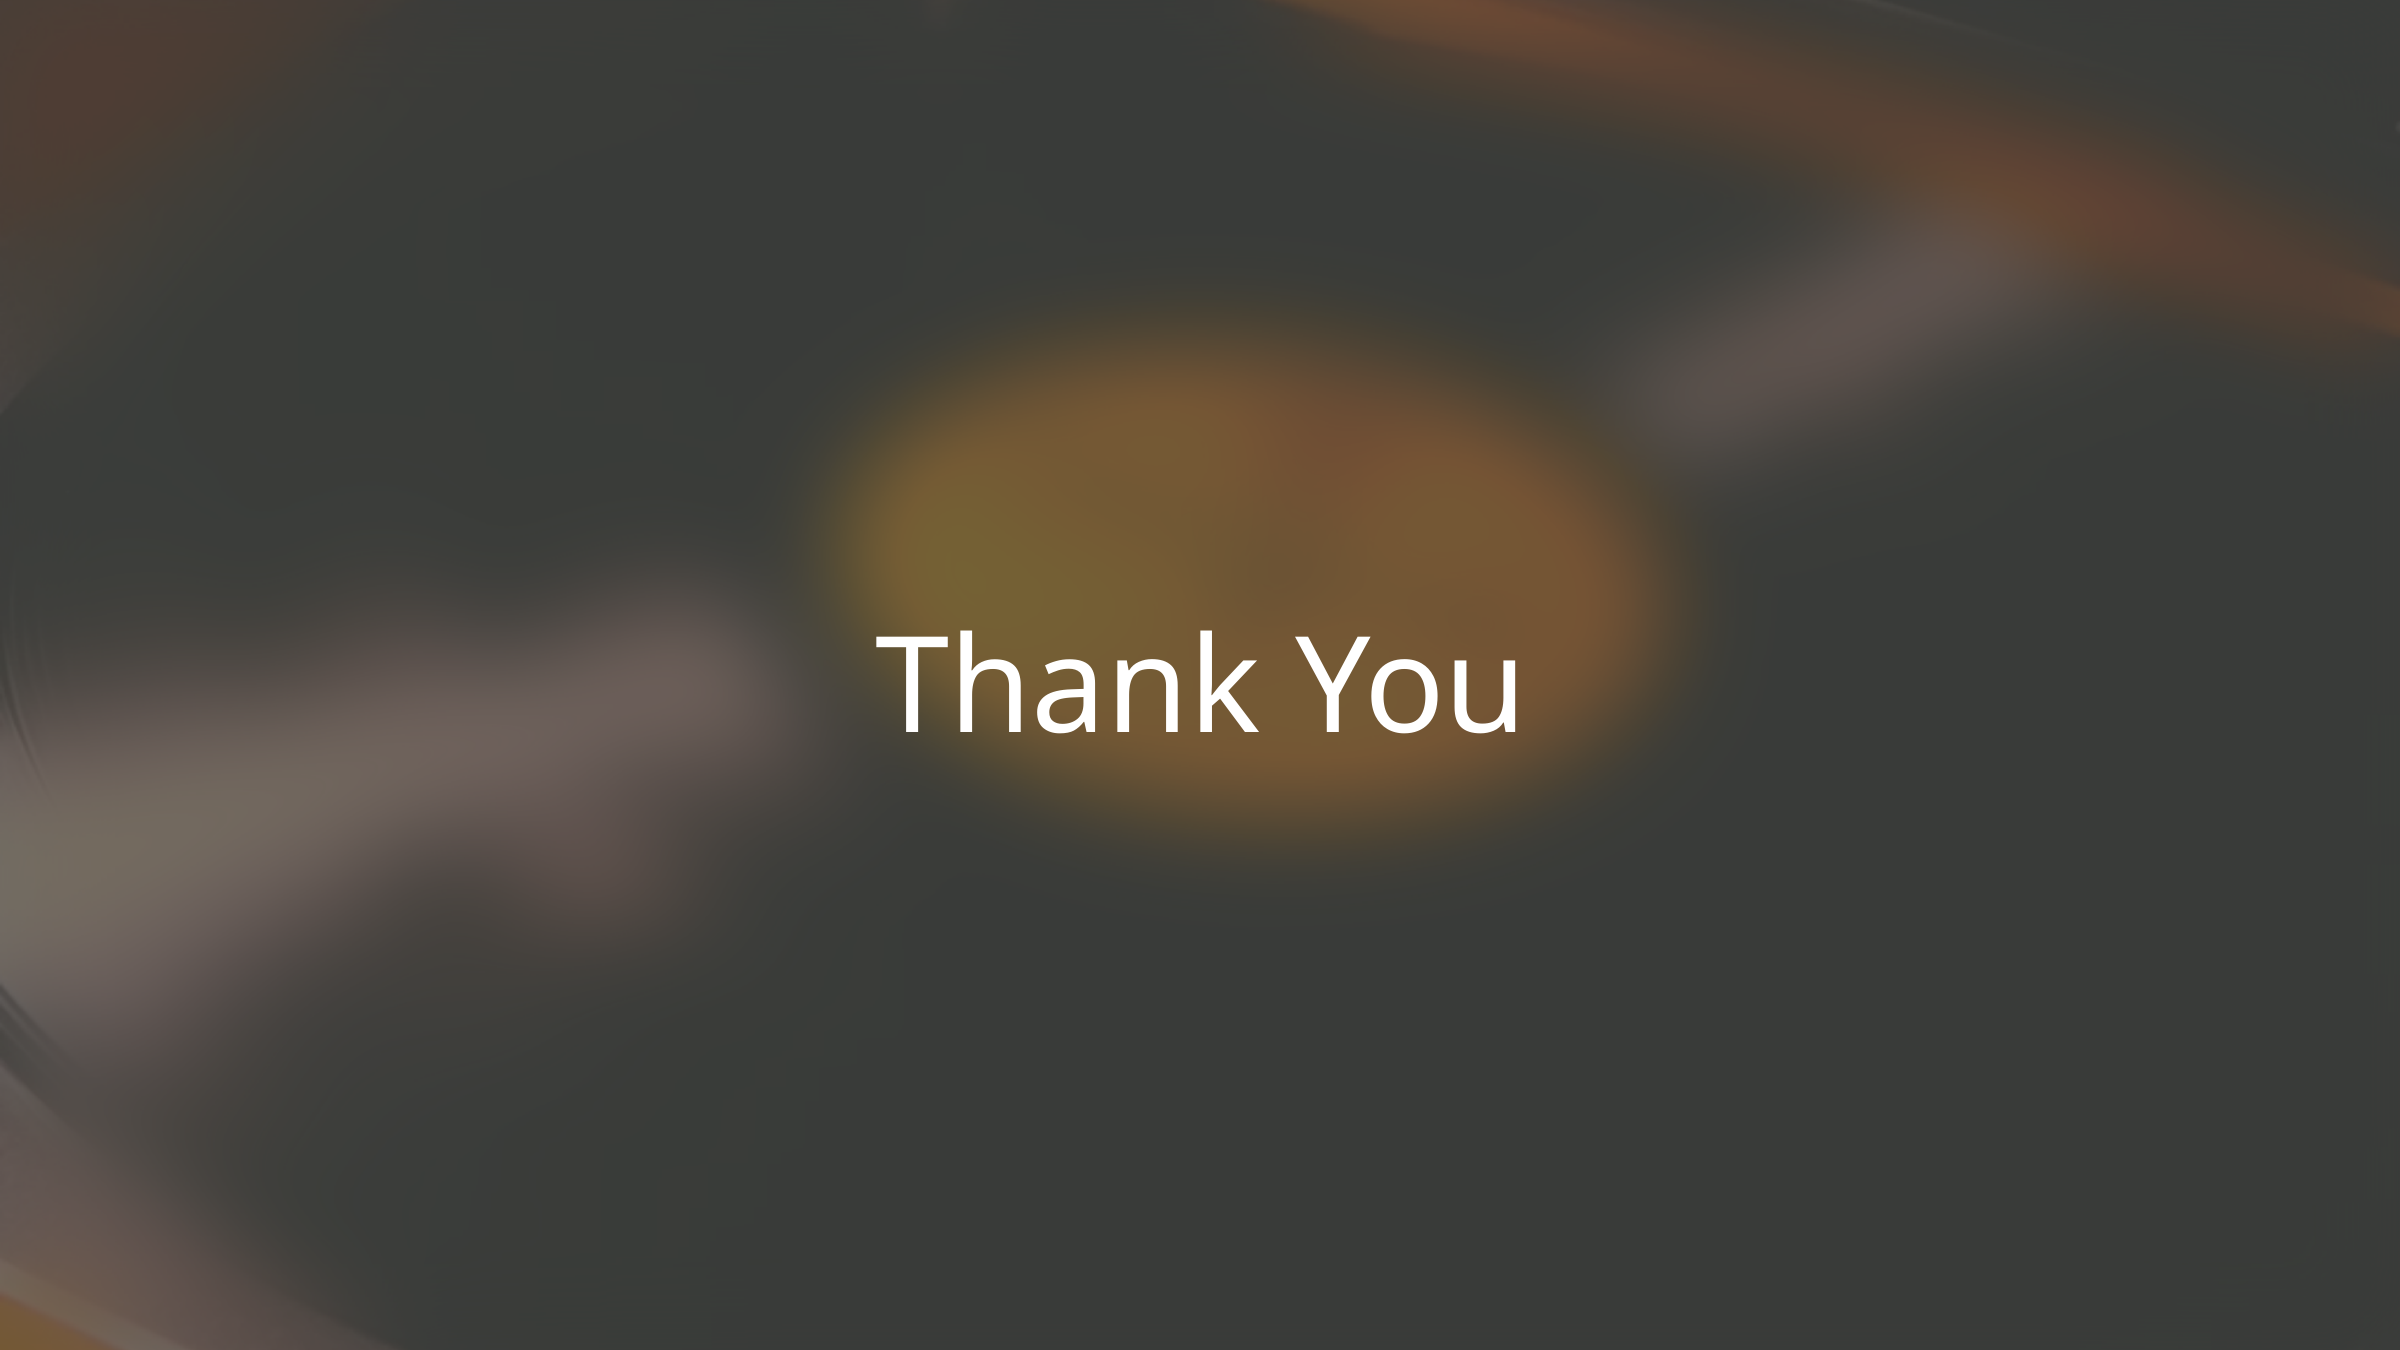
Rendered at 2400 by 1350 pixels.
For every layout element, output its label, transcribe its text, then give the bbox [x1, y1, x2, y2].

picture [0, 0, 2400, 1350]
text_box Thank You [136, 592, 2267, 761]
